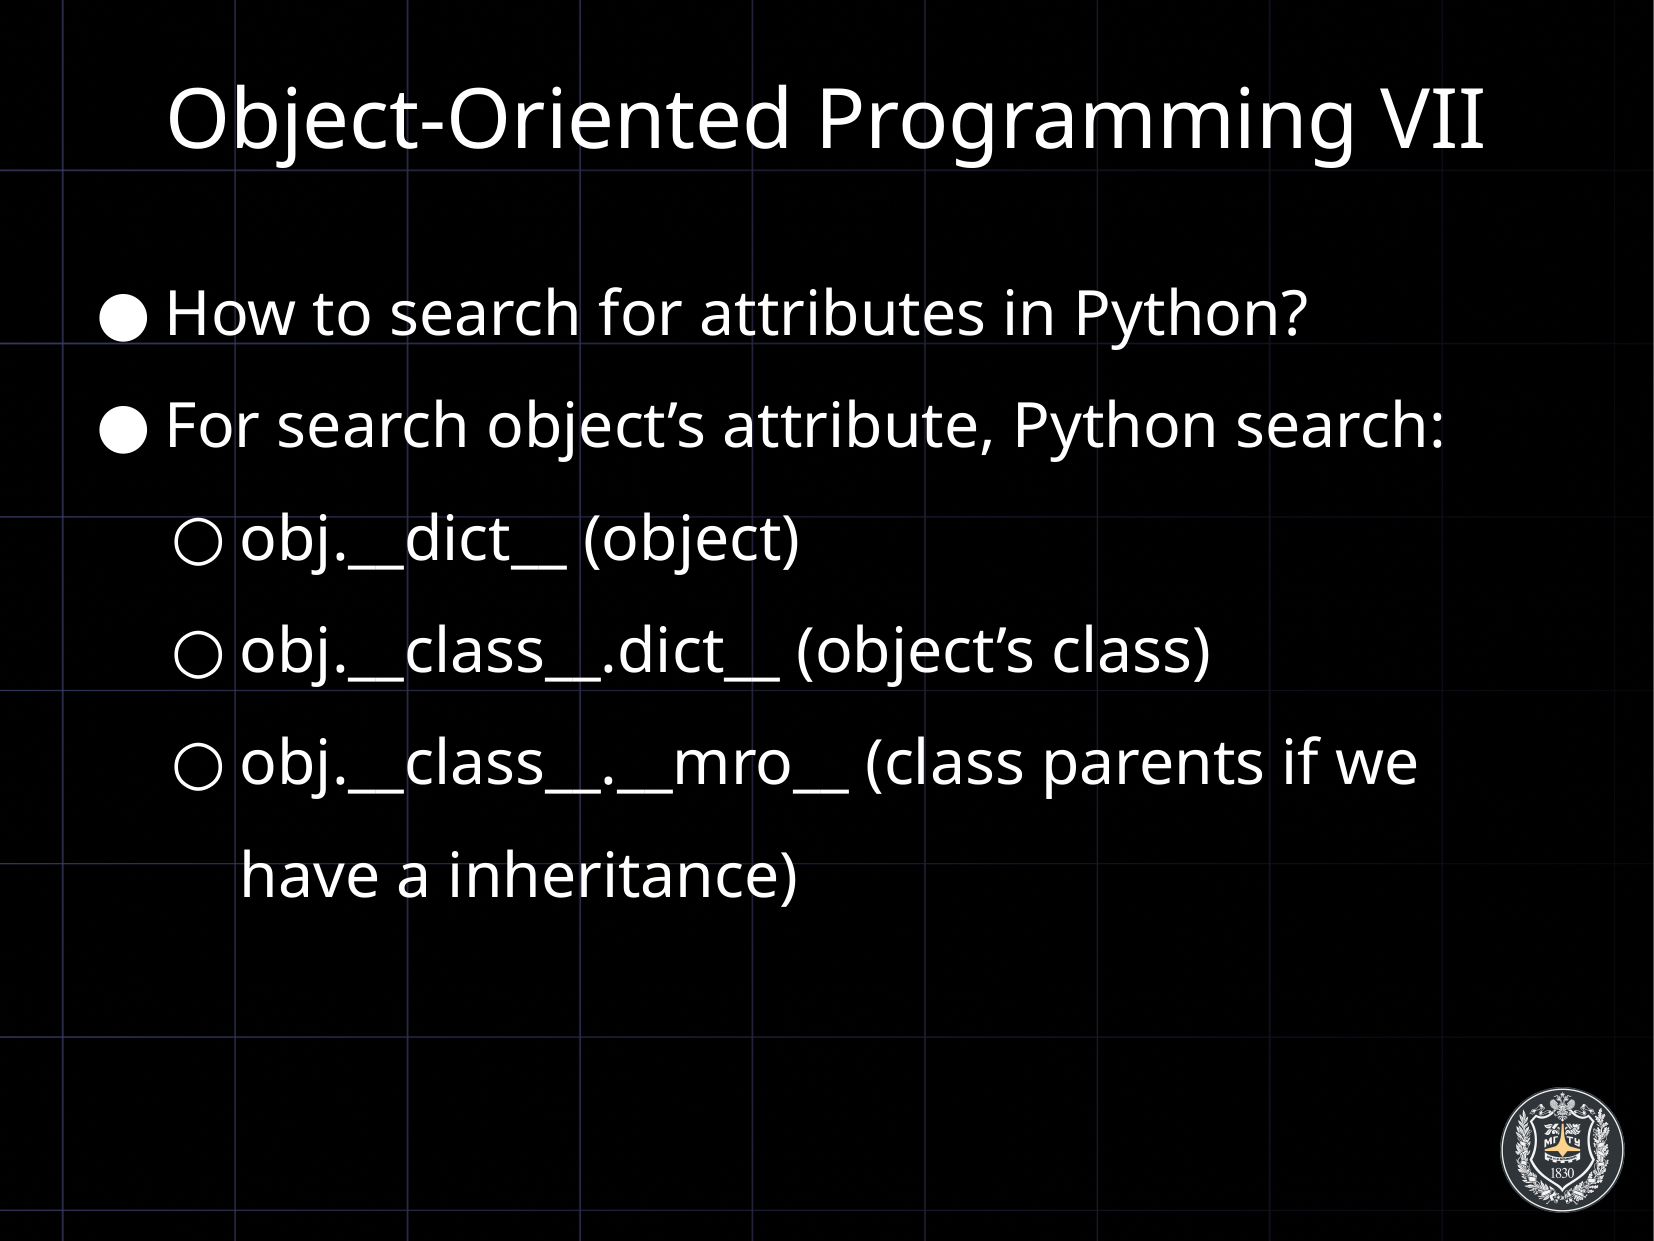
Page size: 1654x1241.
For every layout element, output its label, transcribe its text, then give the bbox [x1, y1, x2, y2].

picture [0, 0, 1654, 1241]
text_box Object-Oriented Programming VII [82, 37, 1571, 187]
text_box How to search for attributes in Python? For search object’s attribute, Python search: obj.__dict__ (object) obj.__class__.dict__ (object’s class) obj.__class__.__mro__ (class parents if we have a inheritance) [74, 187, 1575, 1241]
